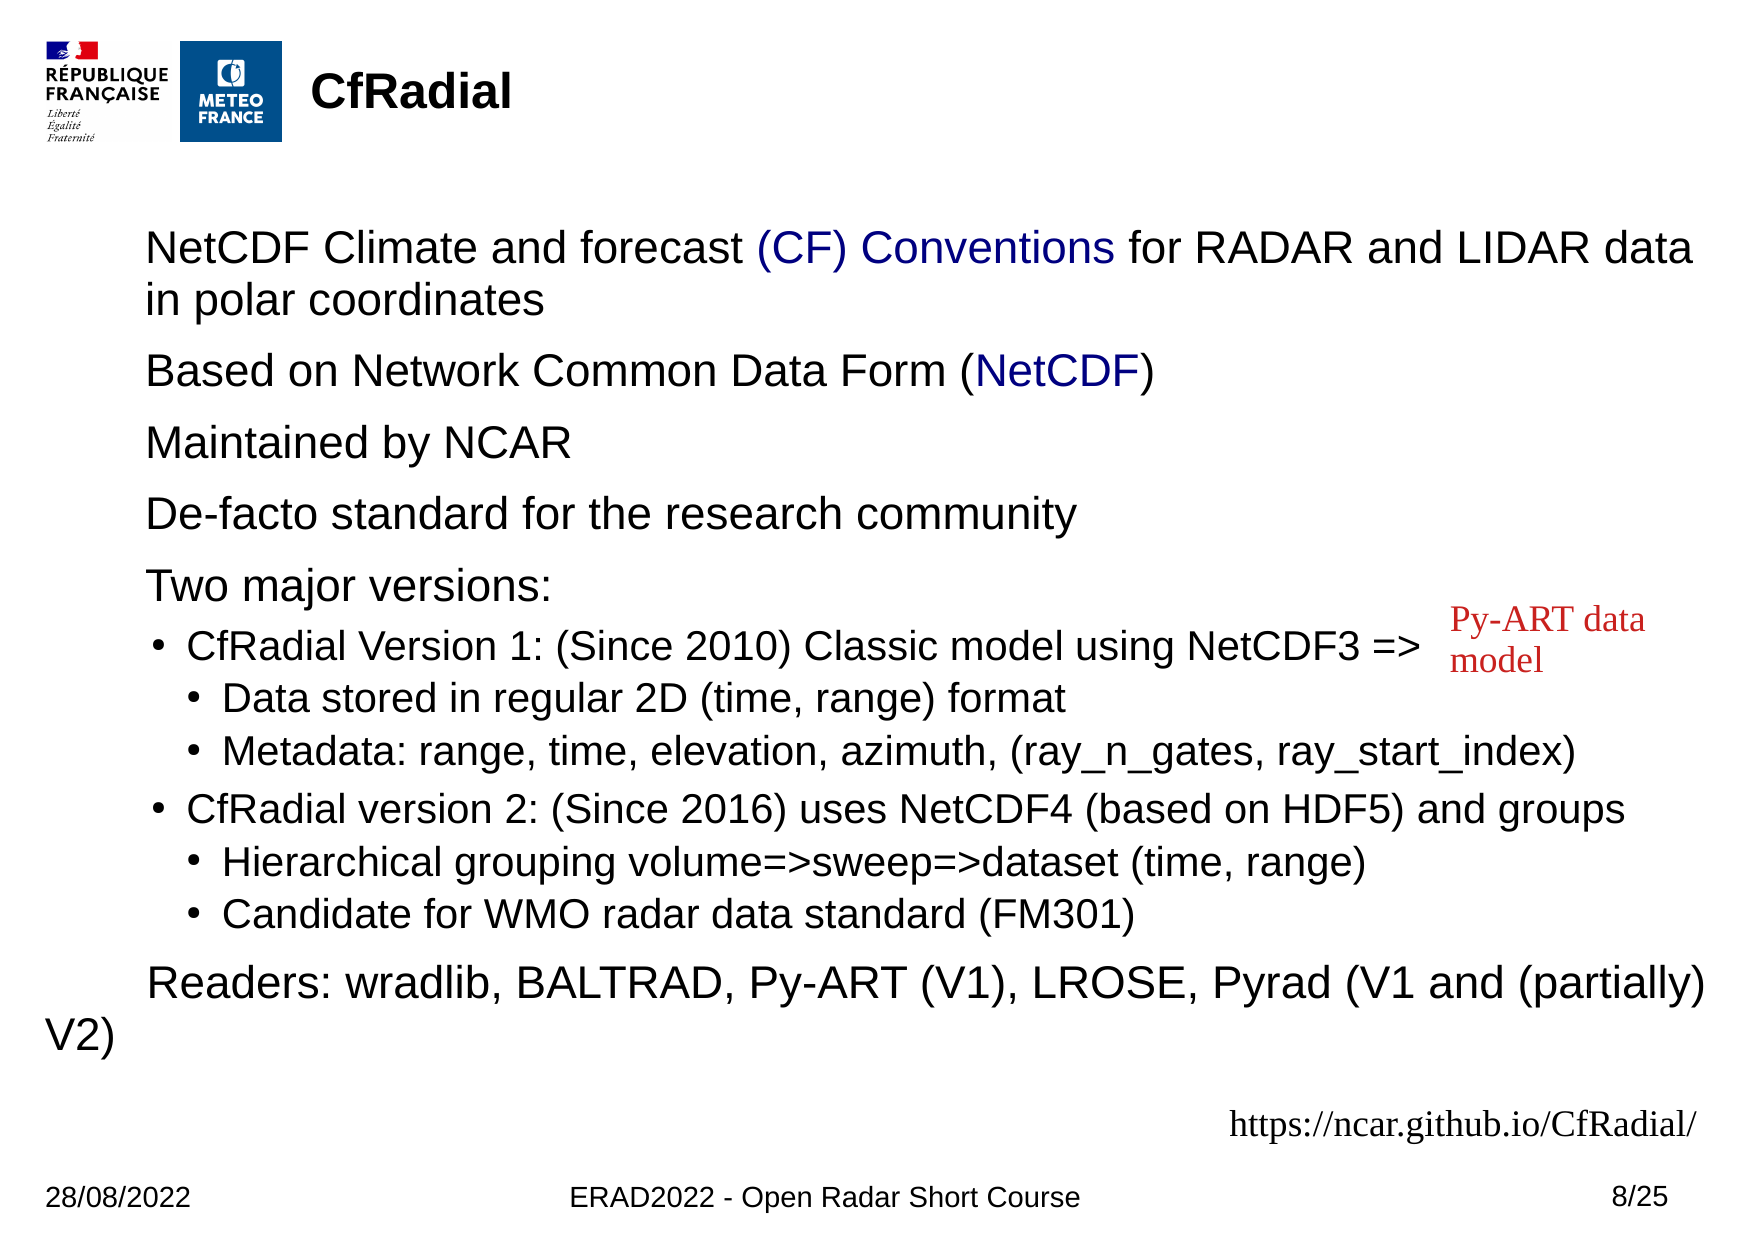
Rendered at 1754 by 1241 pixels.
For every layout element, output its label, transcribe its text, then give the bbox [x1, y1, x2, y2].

picture [180, 41, 282, 142]
title CfRadial [310, 40, 1697, 142]
picture [46, 41, 172, 142]
text_box https://ncar.github.io/CfRadial/ [1214, 1095, 1713, 1152]
list NetCDF Climate and forecast (CF) Conventions for RADAR and LIDAR data in polar coordinates Based on Network Common Data Form (NetCDF) Maintained by NCAR De-facto standard for the research community Two major versions: CfRadial Version 1: (Since 2010) Classic model using NetCDF3 => Data stored in regular 2D (time, range) format Metadata: range, time, elevation, azimuth, (ray_n_gates, ray_start_index) CfRadial version 2: (Since 2016) uses NetCDF4 (based on HDF5) and groups Hierarchical grouping volume=>sweep=>dataset (time, range) Candidate for WMO radar data standard (FM301) Readers: wradlib, BALTRAD, Py-ART (V1), LROSE, Pyrad (V1 and (partially) V2) [44, 222, 1712, 1118]
text_box Py-ART data model [1435, 590, 1754, 689]
